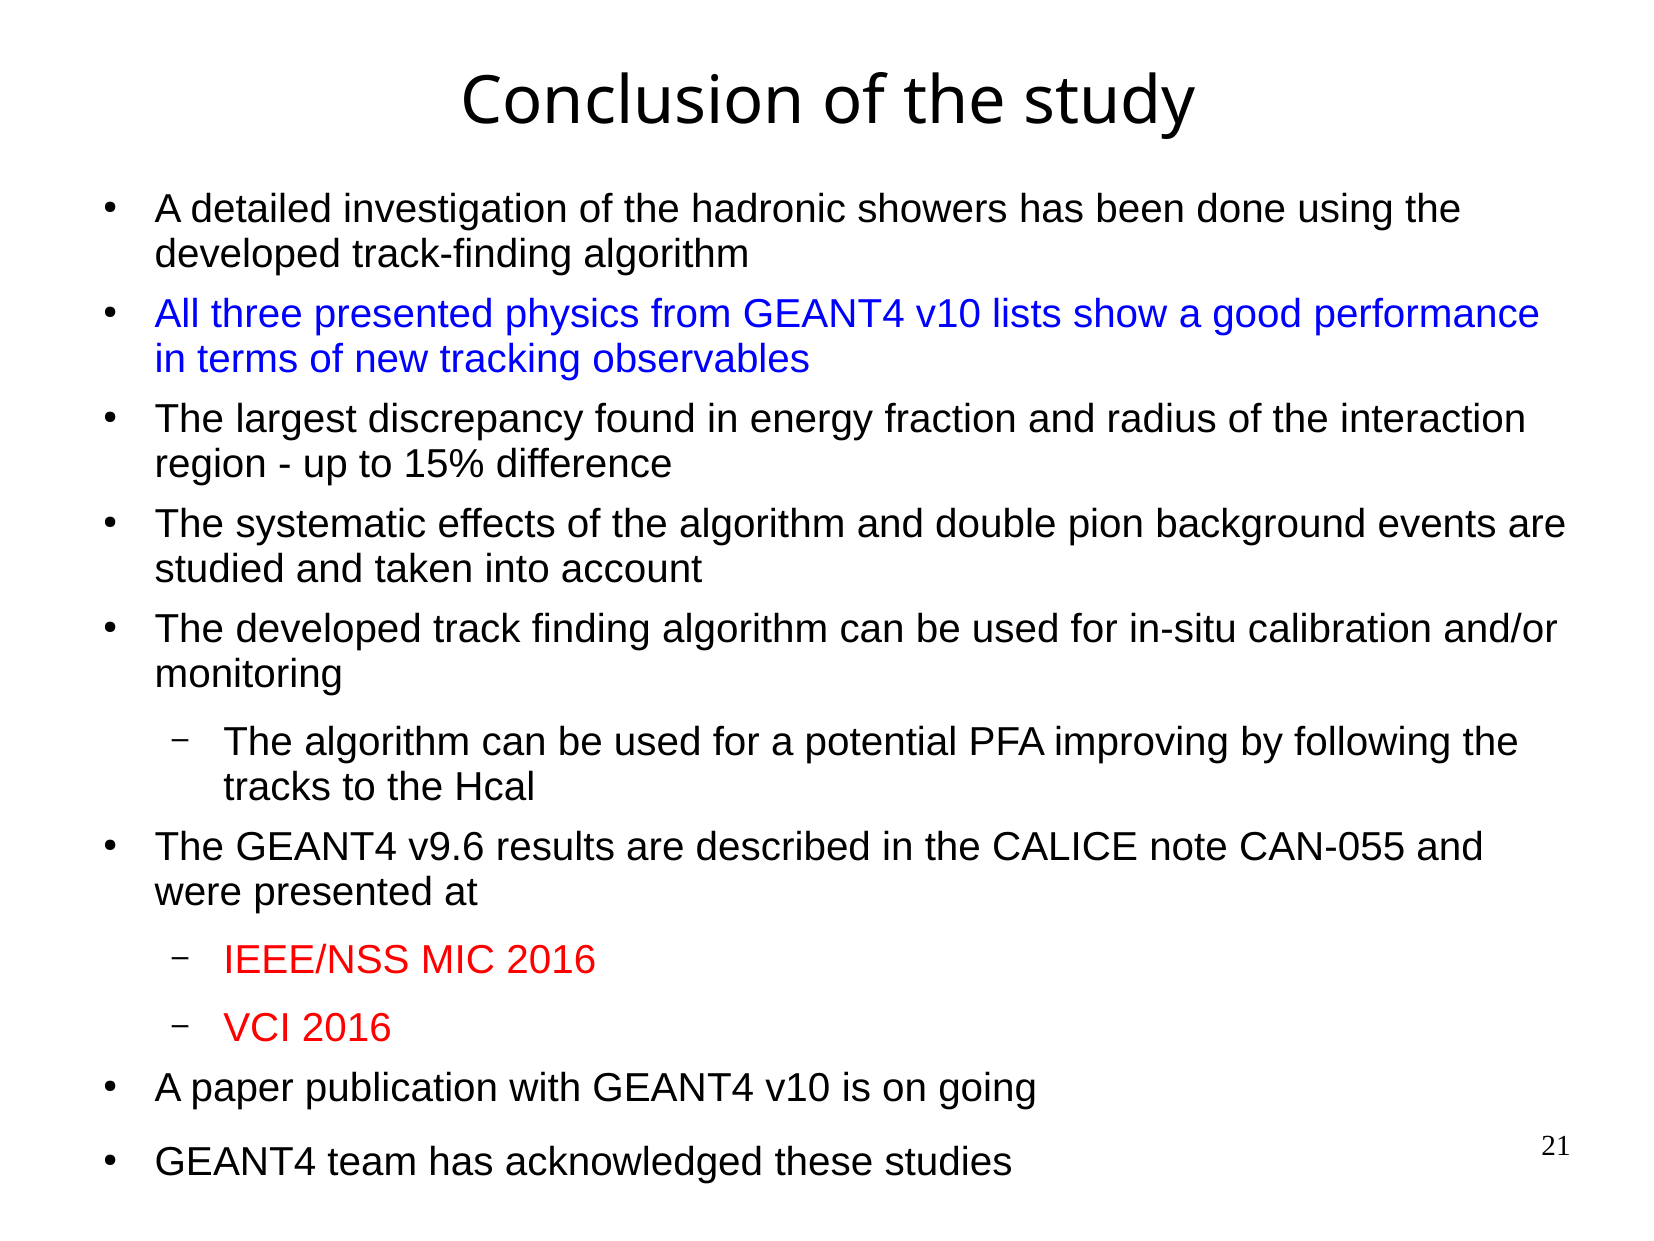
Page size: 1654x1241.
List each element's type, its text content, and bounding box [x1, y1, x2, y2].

title Conclusion of the study [85, 40, 1571, 156]
list A detailed investigation of the hadronic showers has been done using the developed track-finding algorithm All three presented physics from GEANT4 v10 lists show a good performance in terms of new tracking observables The largest discrepancy found in energy fraction and radius of the interaction region - up to 15% difference The systematic effects of the algorithm and double pion background events are studied and taken into account The developed track finding algorithm can be used for in-situ calibration and/or monitoring The algorithm can be used for a potential PFA improving by following the tracks to the Hcal The GEANT4 v9.6 results are described in the CALICE note CAN-055 and were presented at IEEE/NSS MIC 2016 VCI 2016 A paper publication with GEANT4 v10 is on going GEANT4 team has acknowledged these studies [85, 185, 1571, 1188]
